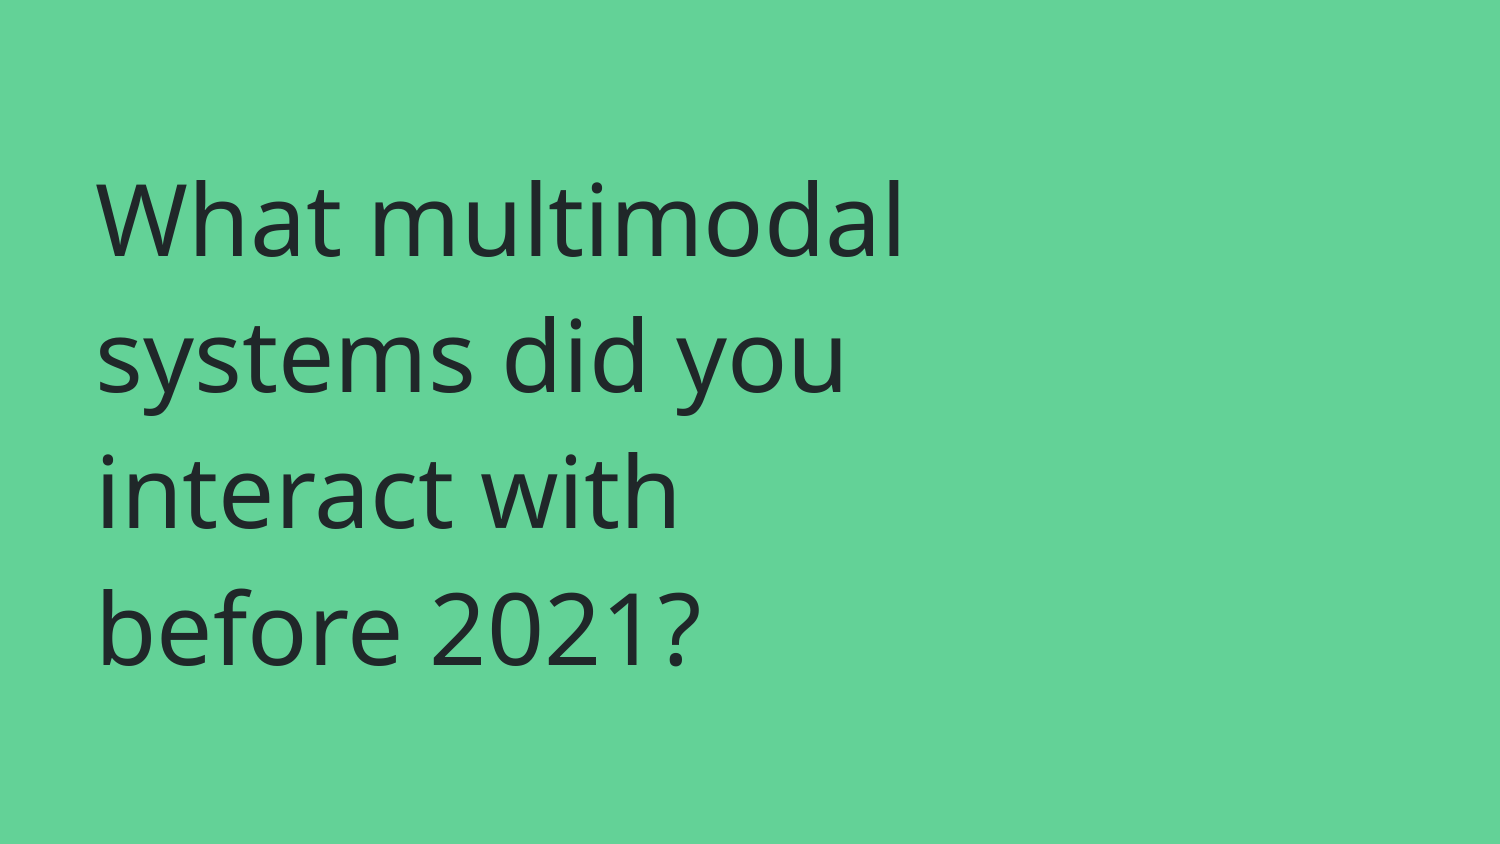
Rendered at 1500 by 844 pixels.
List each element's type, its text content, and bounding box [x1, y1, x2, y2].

title What multimodal systems did you interact with before 2021? [80, 86, 1032, 758]
